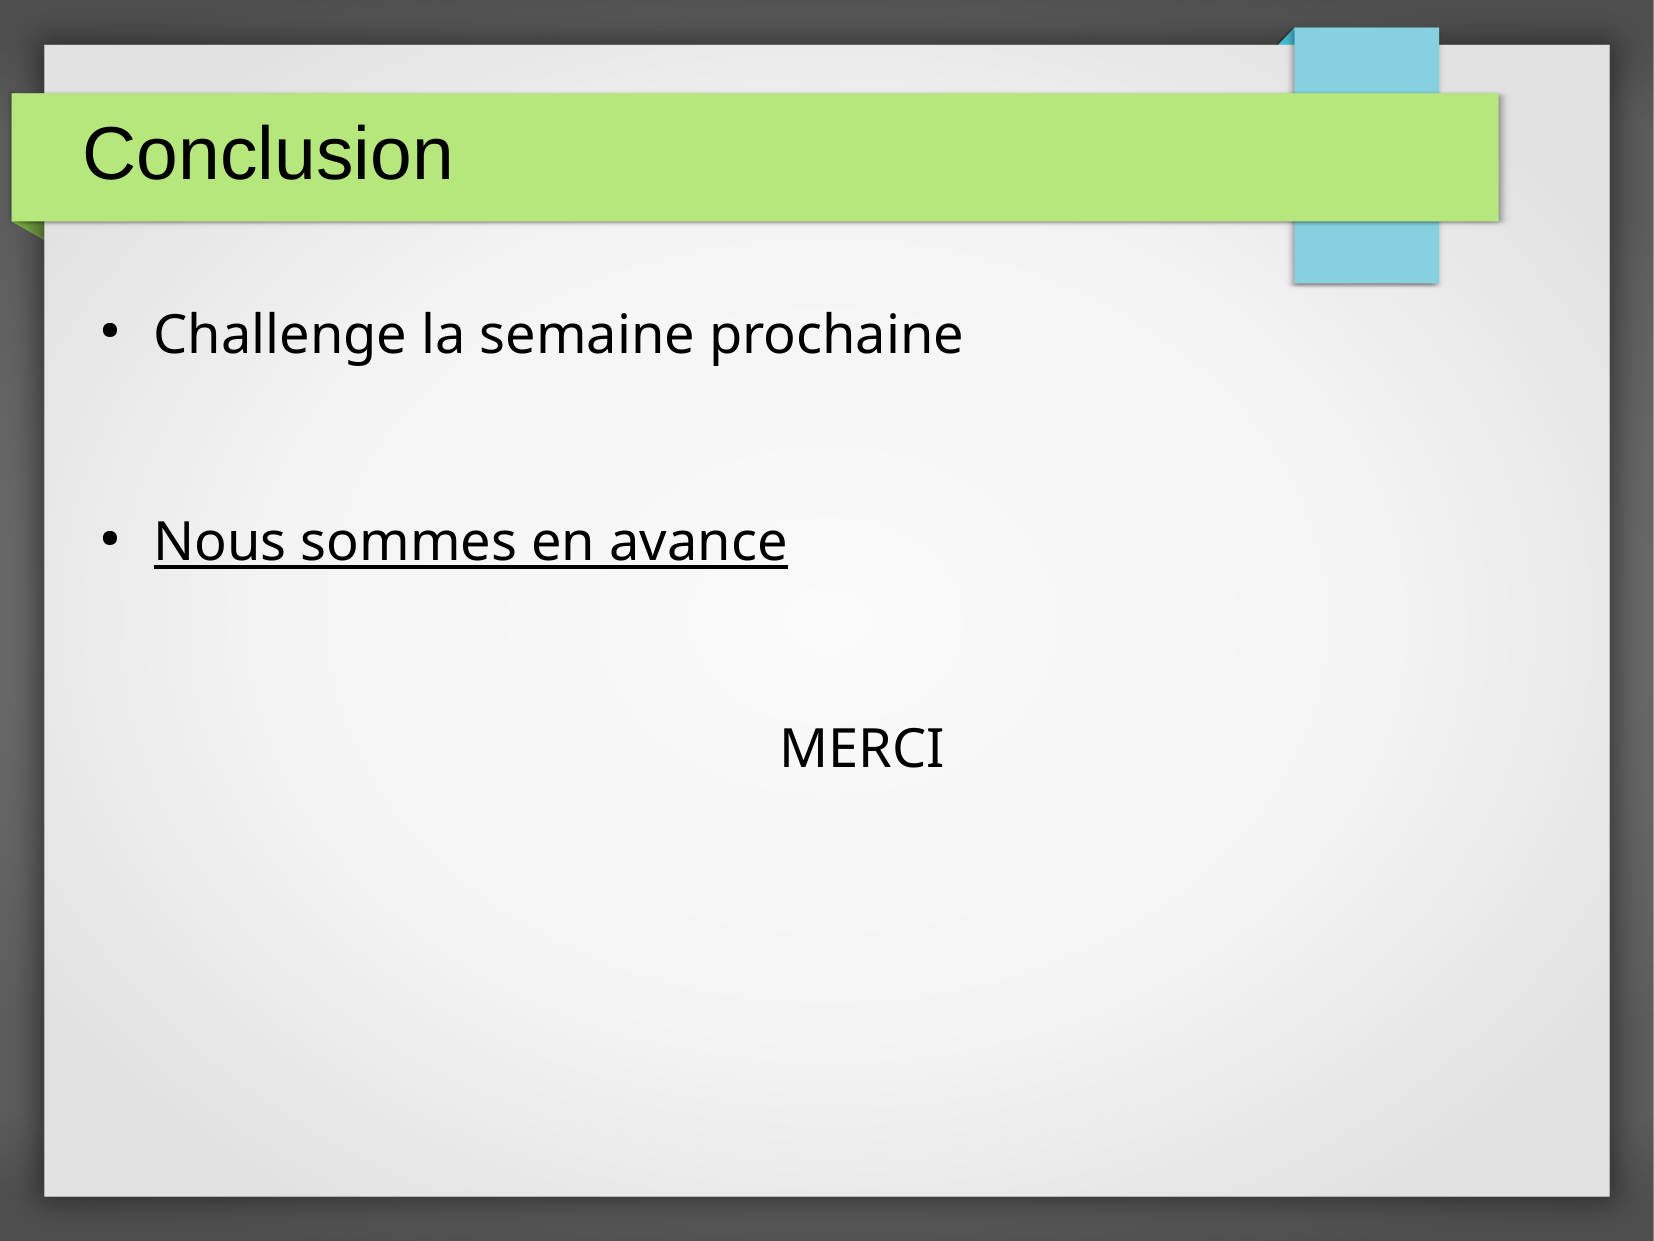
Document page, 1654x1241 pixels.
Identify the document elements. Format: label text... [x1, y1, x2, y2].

list Challenge la semaine prochaine Nous sommes en avance MERCI [82, 295, 1571, 1015]
picture [0, 0, 1654, 1241]
title Conclusion [82, 94, 1264, 213]
